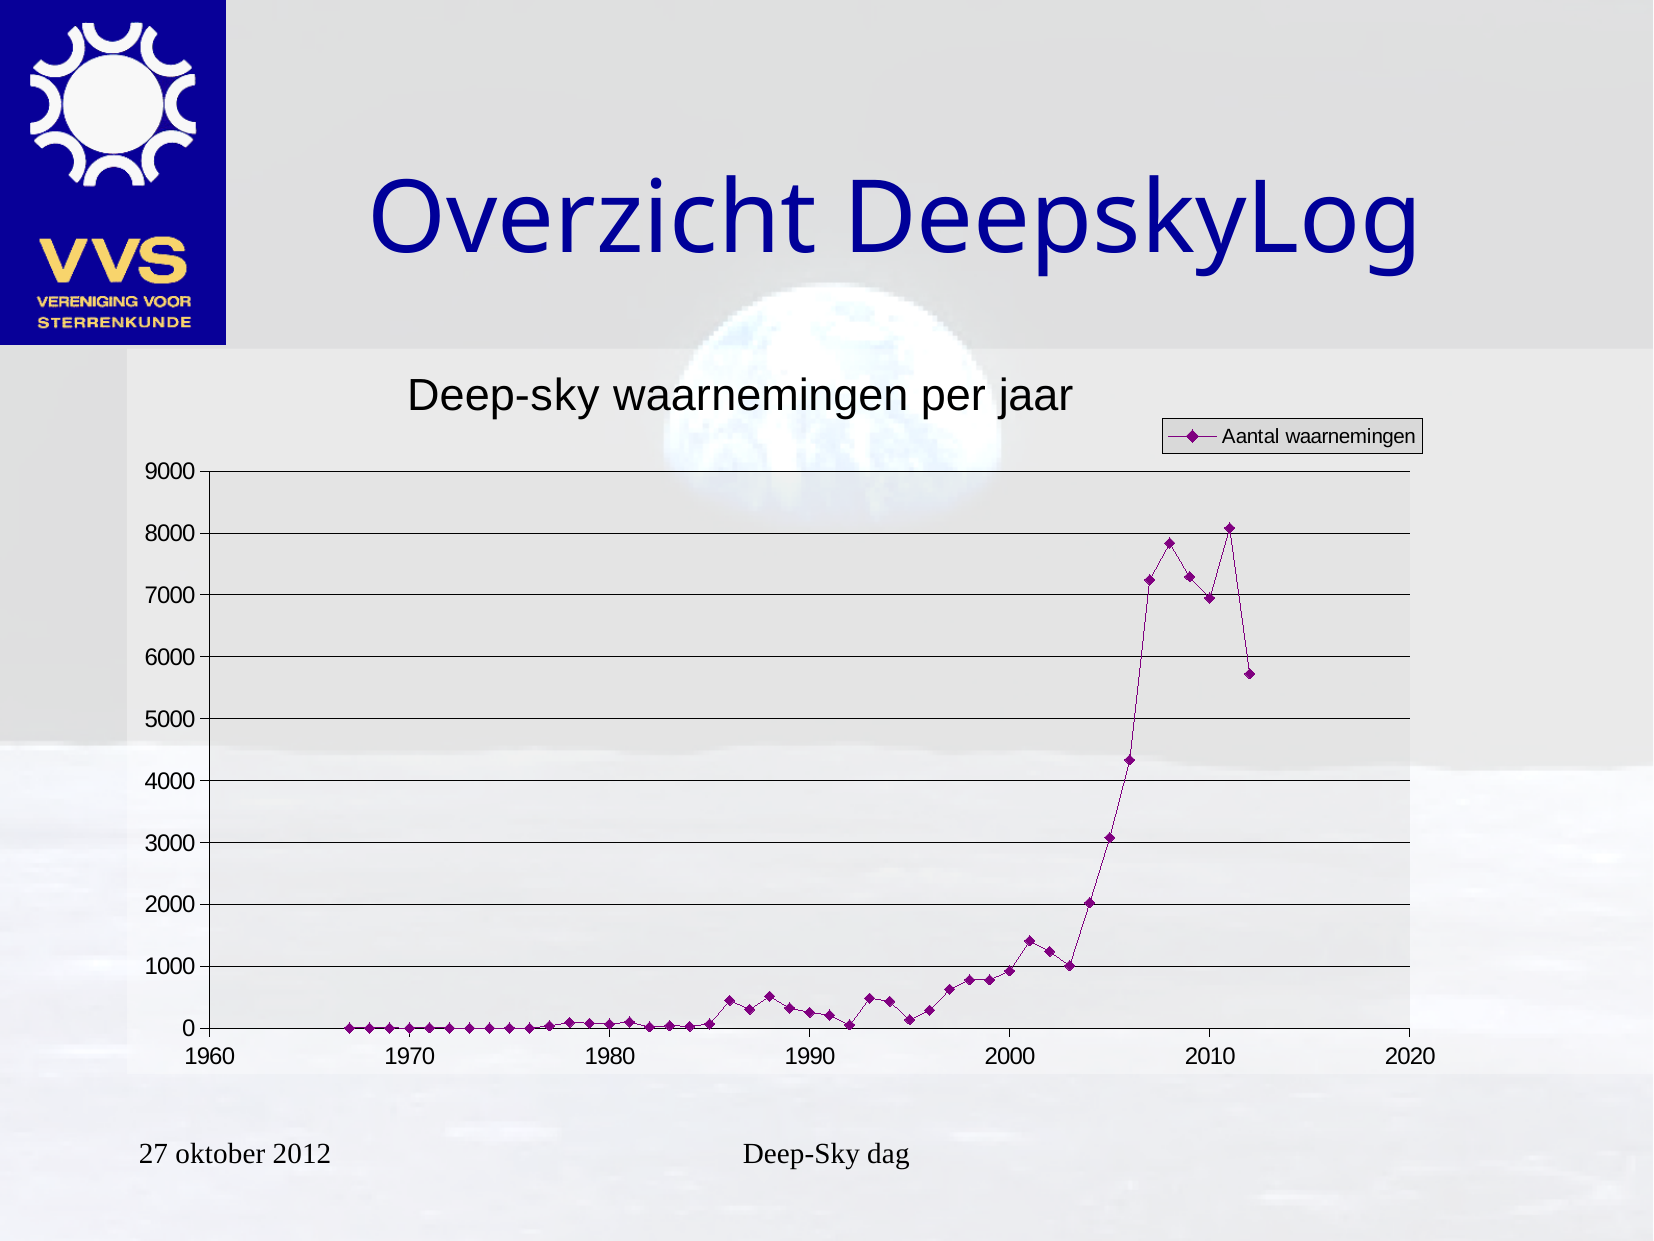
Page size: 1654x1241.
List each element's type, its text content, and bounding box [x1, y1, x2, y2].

chart [126, 348, 1653, 1075]
title Overzicht DeepskyLog [261, 83, 1529, 344]
picture [0, 0, 226, 345]
